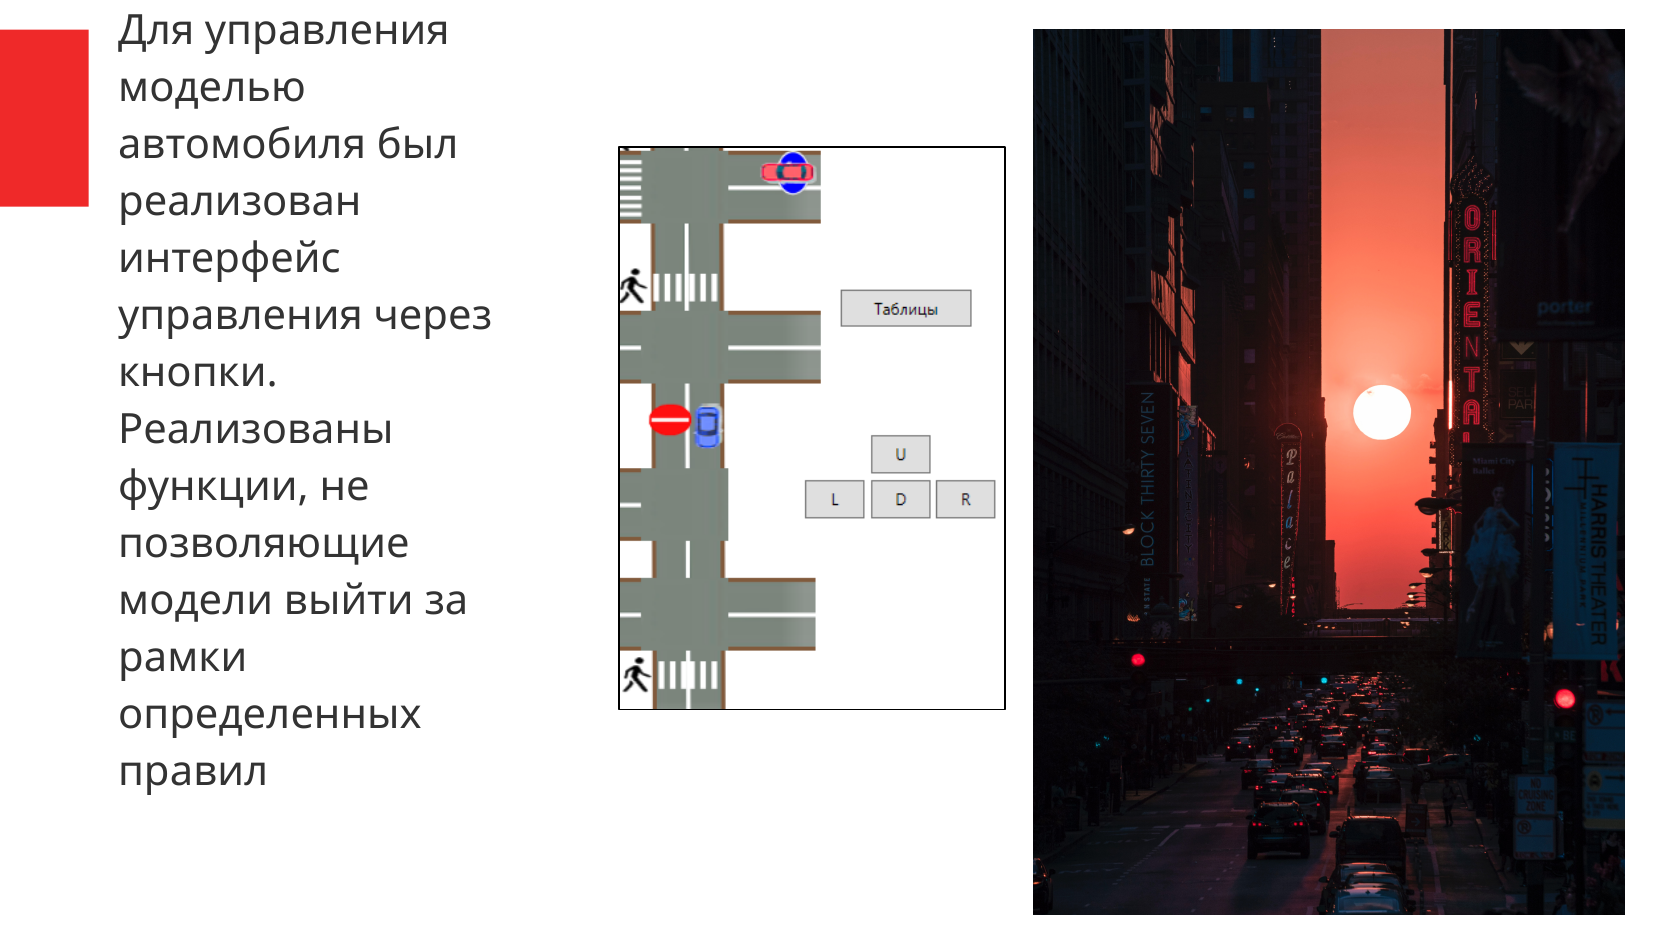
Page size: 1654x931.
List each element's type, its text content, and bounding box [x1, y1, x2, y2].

picture [620, 147, 1004, 709]
picture [1033, 29, 1625, 915]
title Для управления моделью автомобиля был реализован интерфейс управления через кнопки. Реализованы функции, не позволяющие модели выйти за рамки определенных правил [118, 59, 562, 739]
